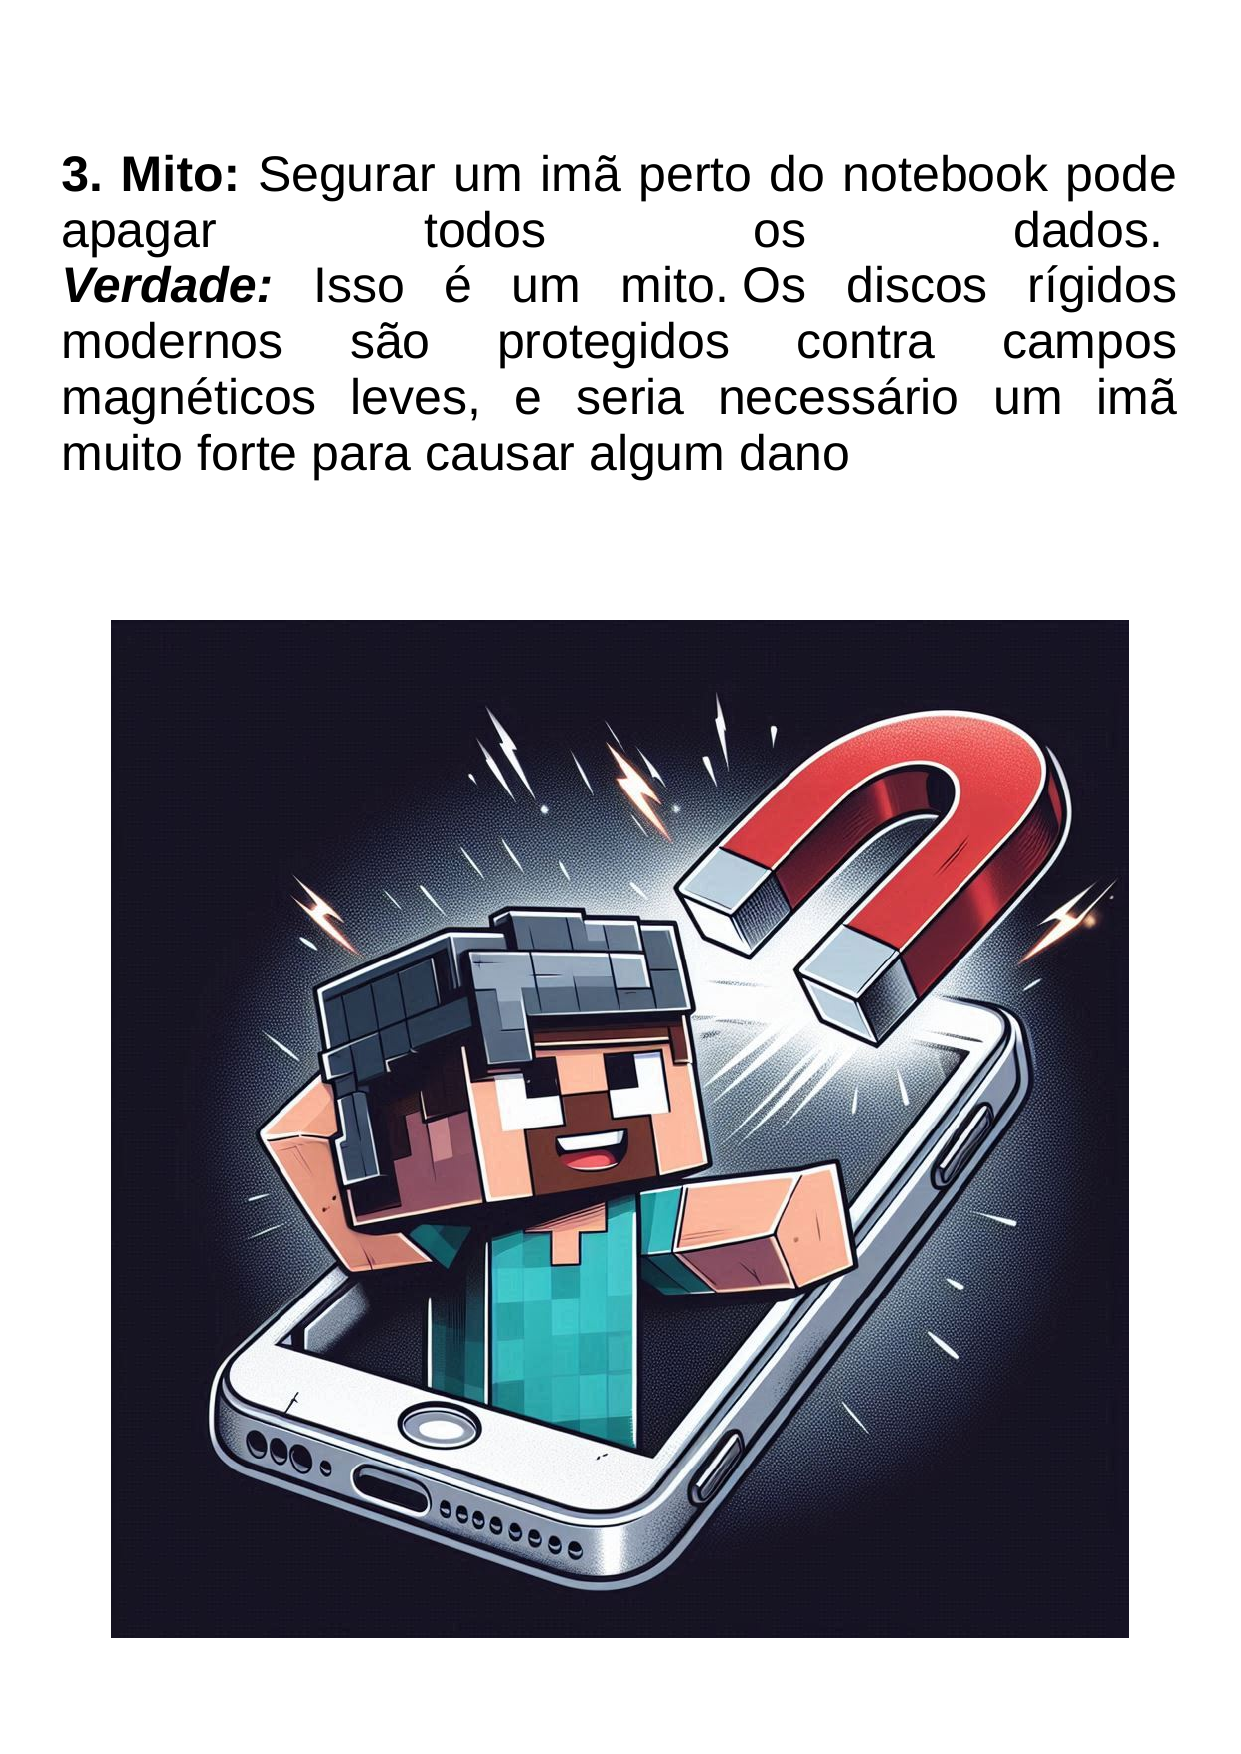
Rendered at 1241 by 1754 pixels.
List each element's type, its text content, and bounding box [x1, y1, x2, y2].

title 3. Mito: Segurar um imã perto do notebook pode apagar todos os dados. Verdade: Isso é um mito. Os discos rígidos modernos são protegidos contra campos magnéticos leves, e seria necessário um imã muito forte para causar algum dano [61, 118, 1178, 509]
picture [111, 620, 1129, 1638]
